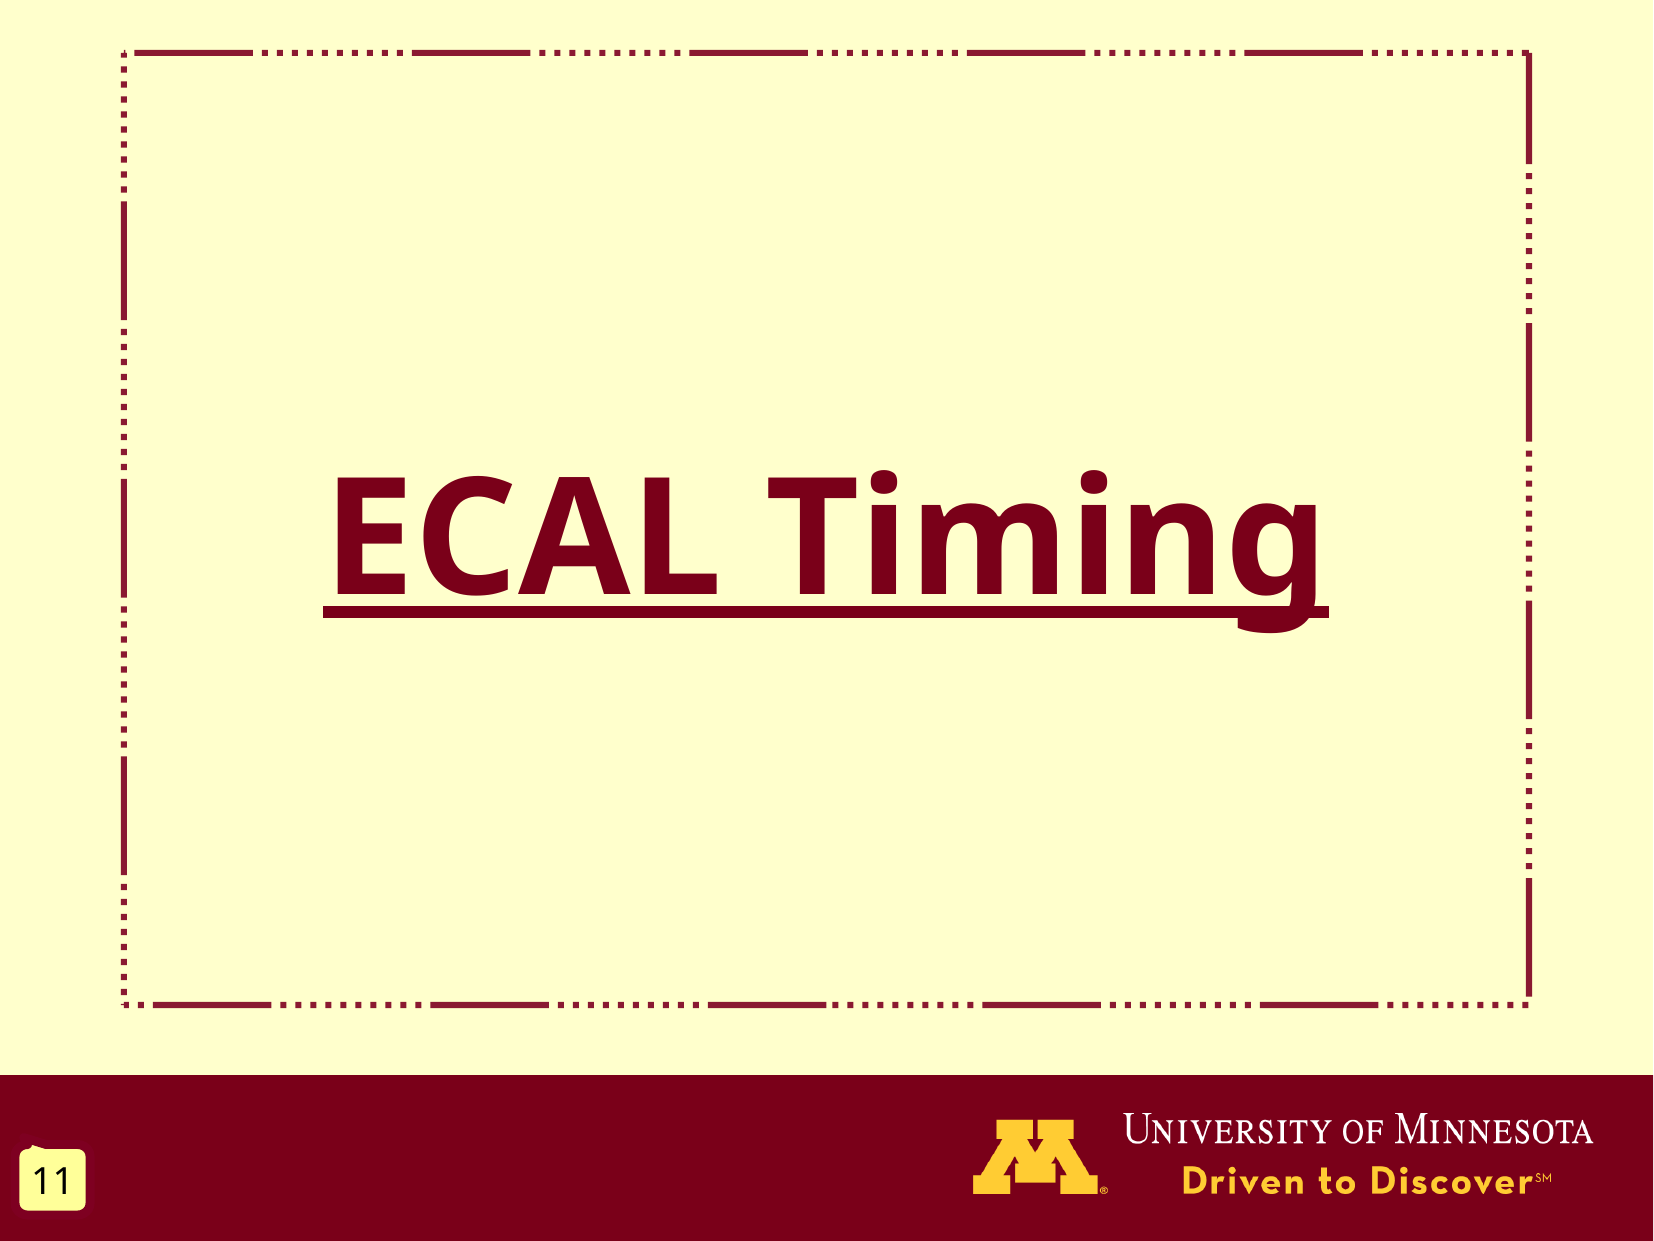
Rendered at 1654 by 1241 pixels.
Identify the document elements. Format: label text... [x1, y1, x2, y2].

picture [0, 1075, 1654, 1241]
title ECAL Timing [123, 52, 1529, 1006]
text_box 11 [15, 1137, 91, 1216]
